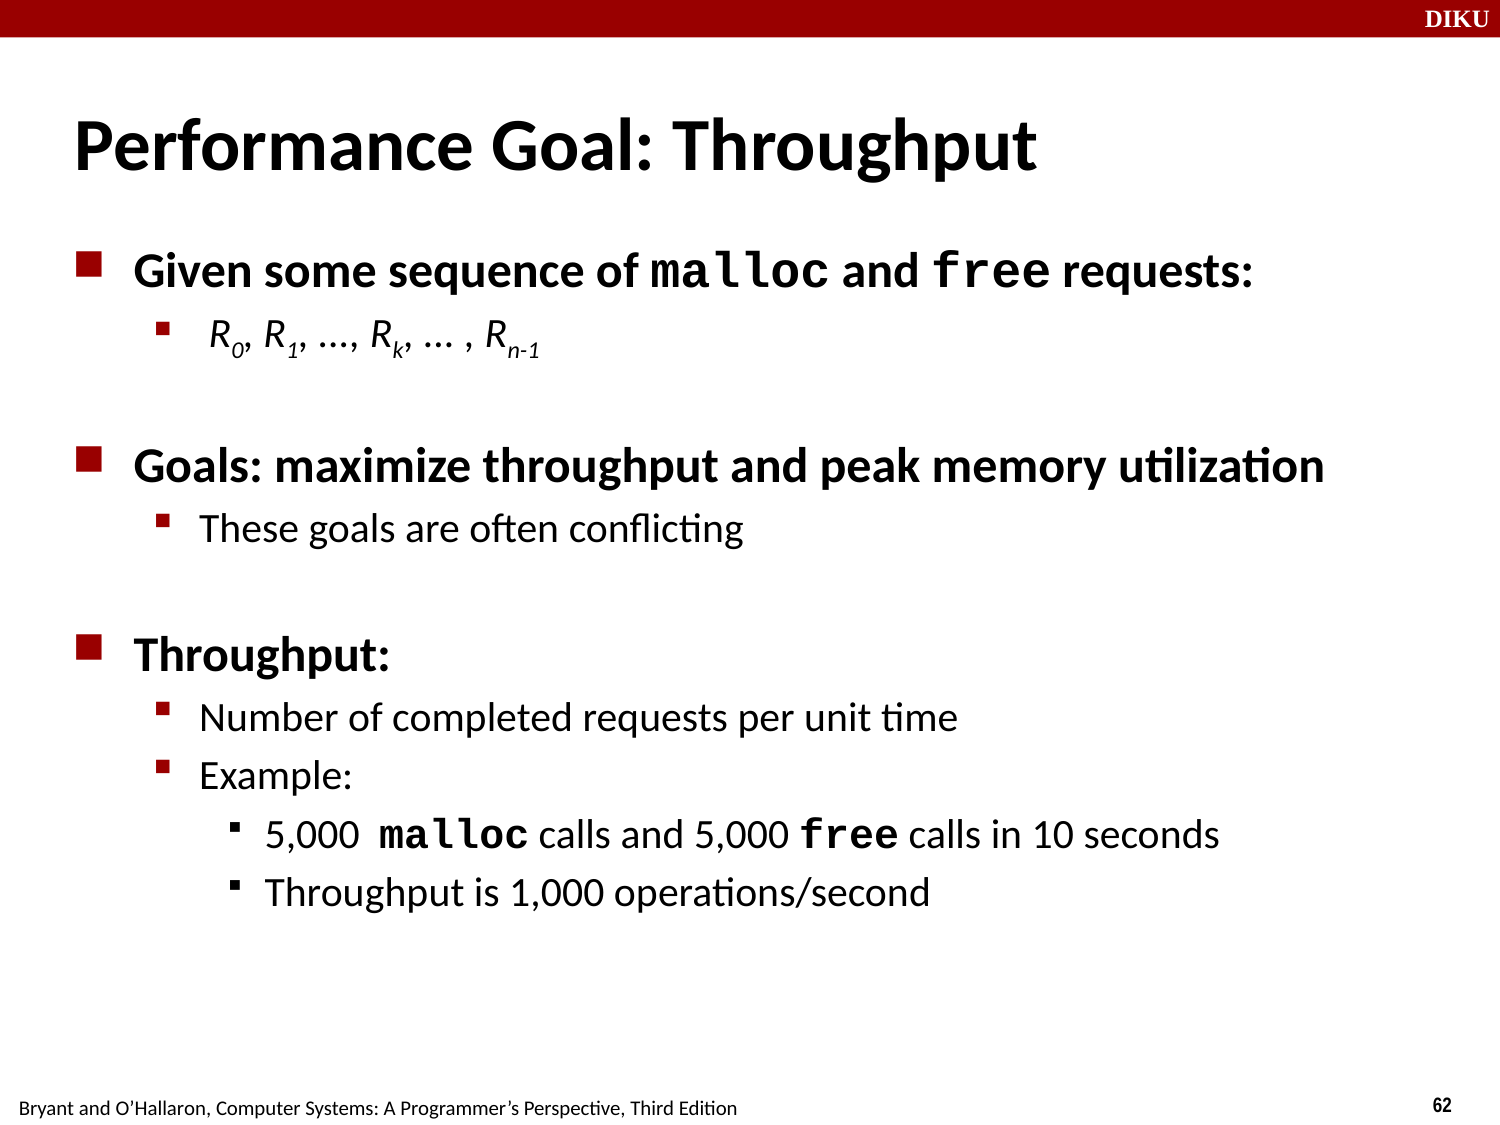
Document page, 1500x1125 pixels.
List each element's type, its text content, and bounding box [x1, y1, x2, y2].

text_box Given some sequence of malloc and free requests: R0, R1, ..., Rk, ... , Rn-1 Goals: maximize throughput and peak memory utilization These goals are often conflicting Throughput: Number of completed requests per unit time Example: 5,000 malloc calls and 5,000 free calls in 10 seconds Throughput is 1,000 operations/second [62, 230, 1490, 1088]
text_box Performance Goal: Throughput [59, 93, 1318, 188]
